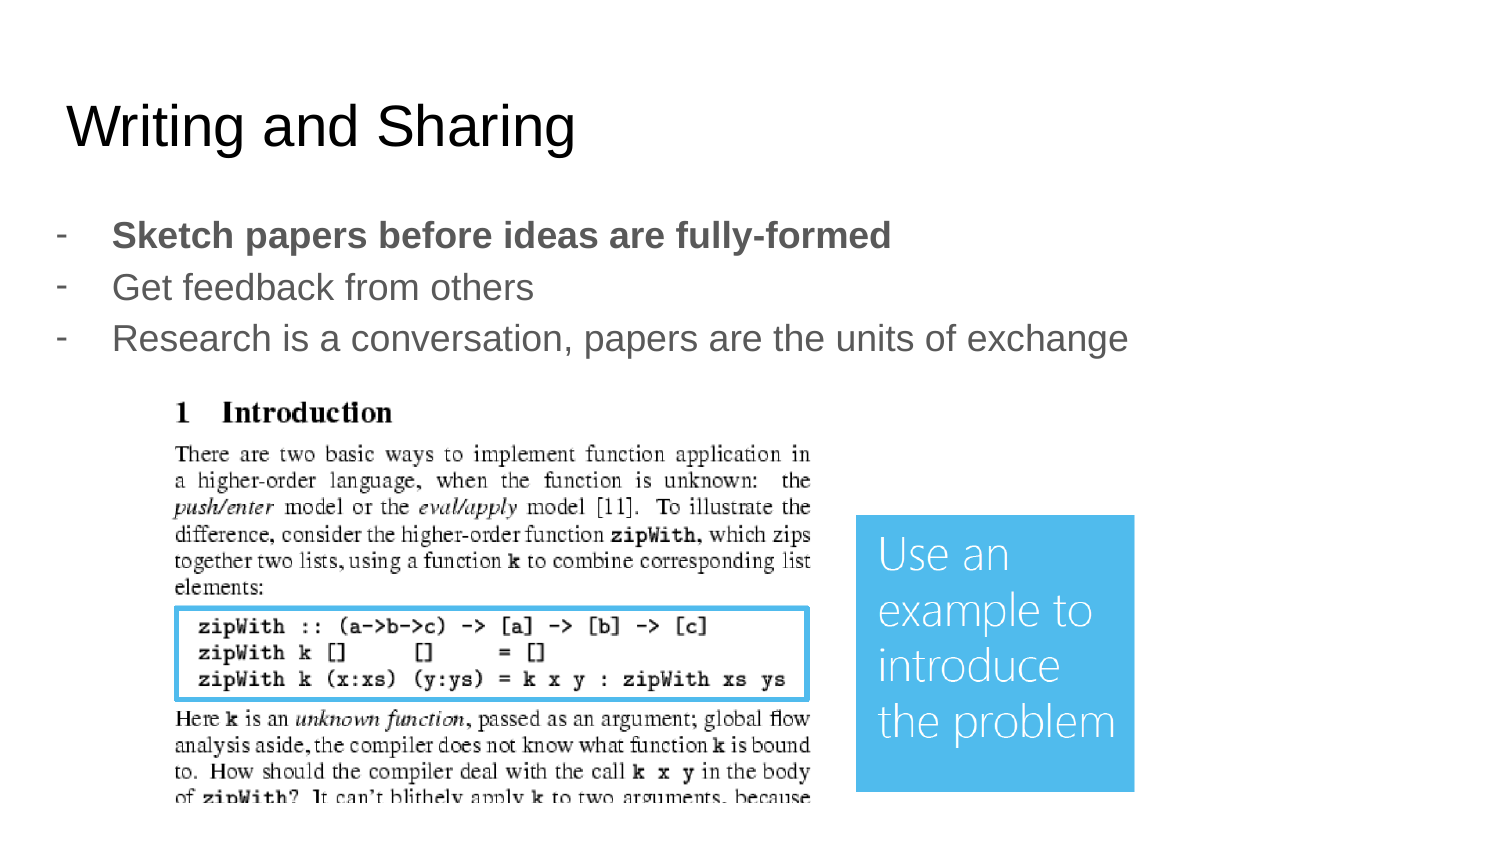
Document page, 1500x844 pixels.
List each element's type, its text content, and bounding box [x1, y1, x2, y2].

list Sketch papers before ideas are fully-formed Get feedback from others Research is a conversation, papers are the units of exchange [21, 189, 1235, 375]
title Writing and Sharing [51, 72, 1449, 167]
picture [154, 384, 1142, 804]
